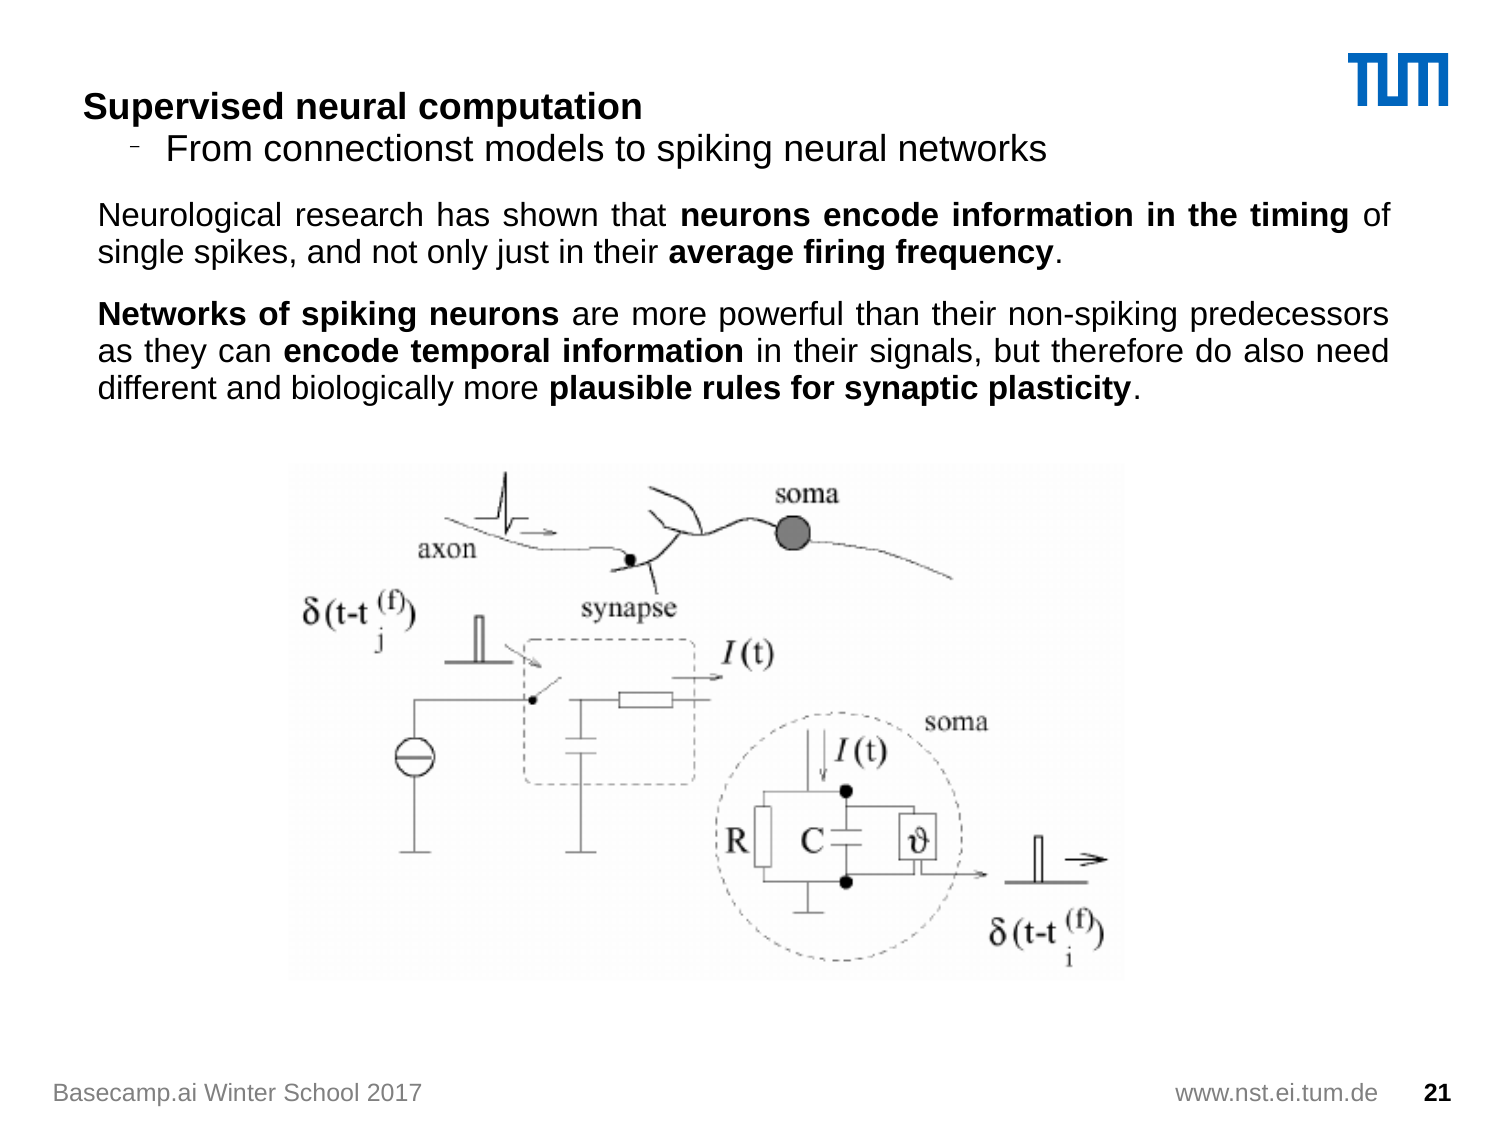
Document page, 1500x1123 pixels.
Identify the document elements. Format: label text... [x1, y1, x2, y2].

picture [271, 450, 1146, 993]
text_box Neurological research has shown that neurons encode information in the timing of single spikes, and not only just in their average firing frequency. Networks of spiking neurons are more powerful than their non-spiking predecessors as they can encode temporal information in their signals, but therefore do also need different and biologically more plausible rules for synaptic plasticity. [82, 188, 1406, 414]
text_box Supervised neural computation From connectionst models to spiking neural networks [68, 77, 1406, 343]
